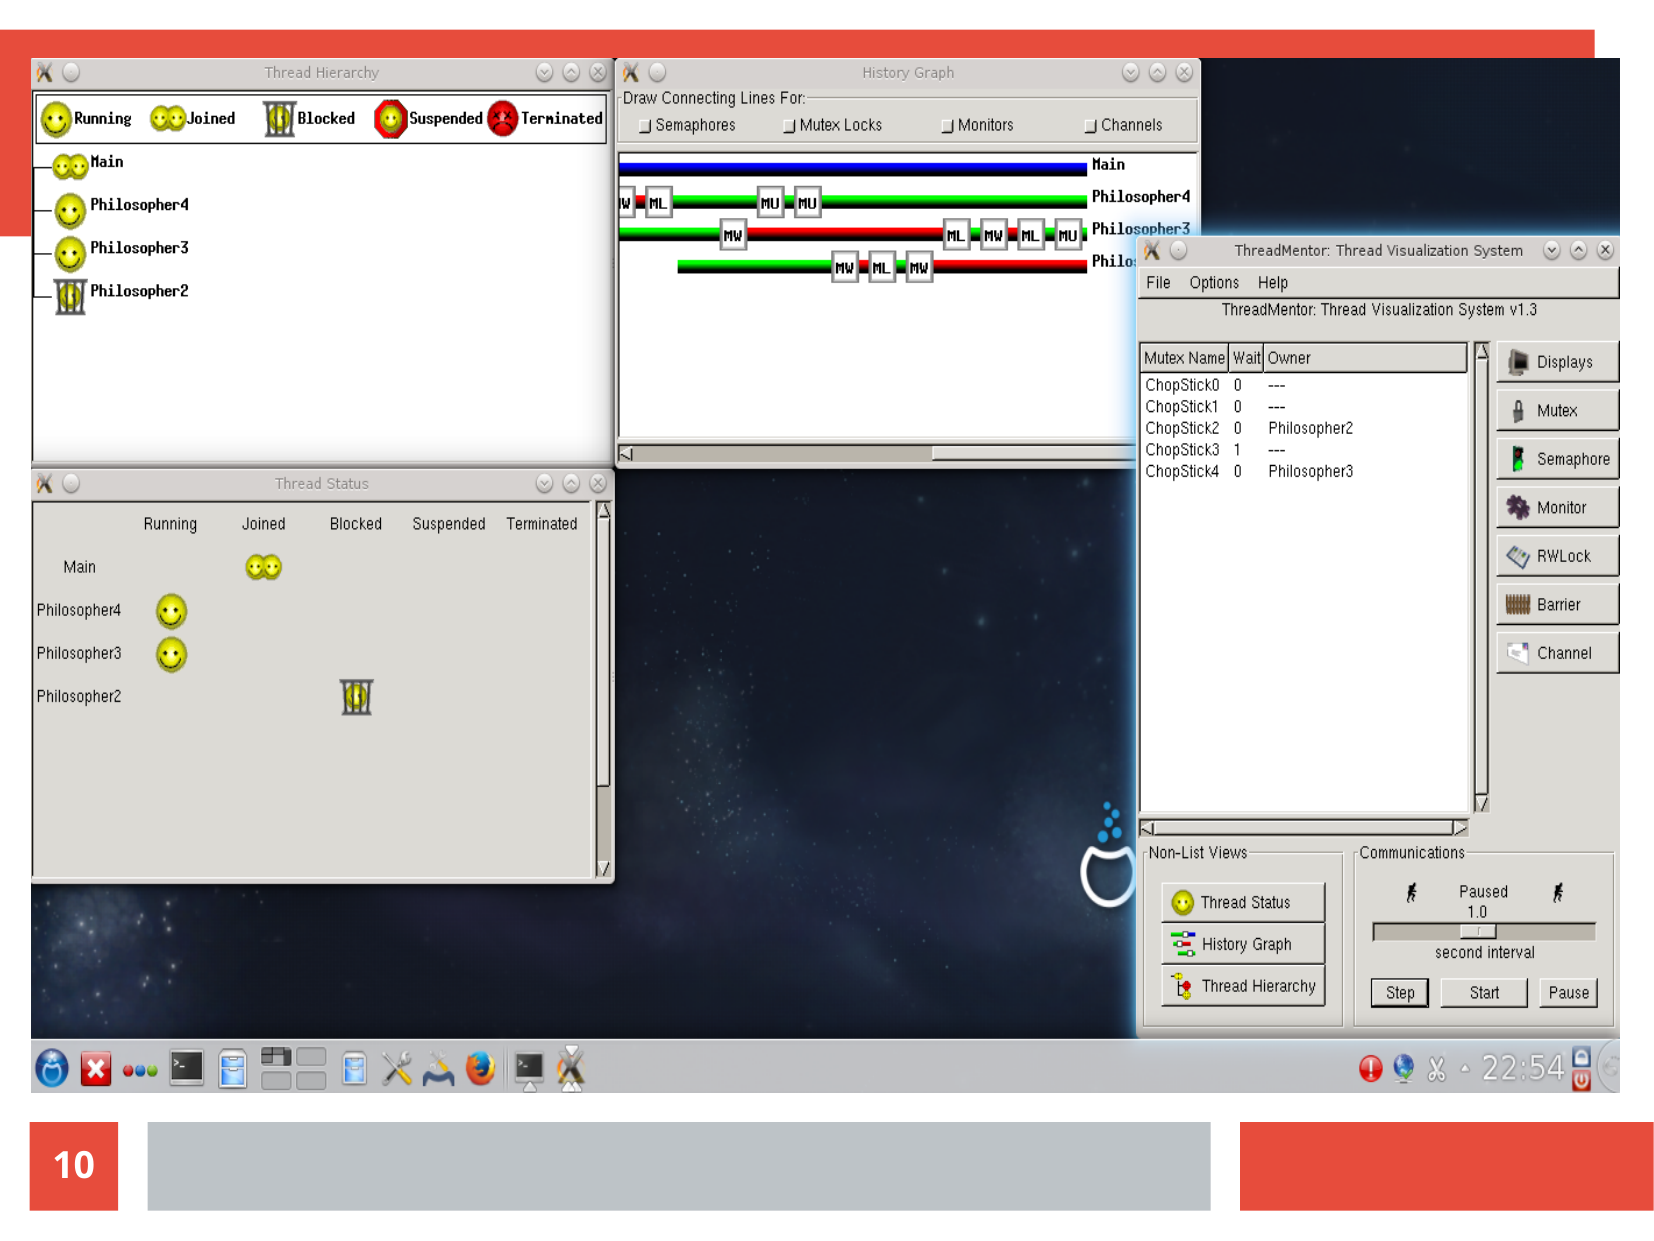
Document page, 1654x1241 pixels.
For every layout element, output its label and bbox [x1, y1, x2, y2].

text_box [29, 1122, 119, 1211]
picture [31, 59, 1620, 1093]
